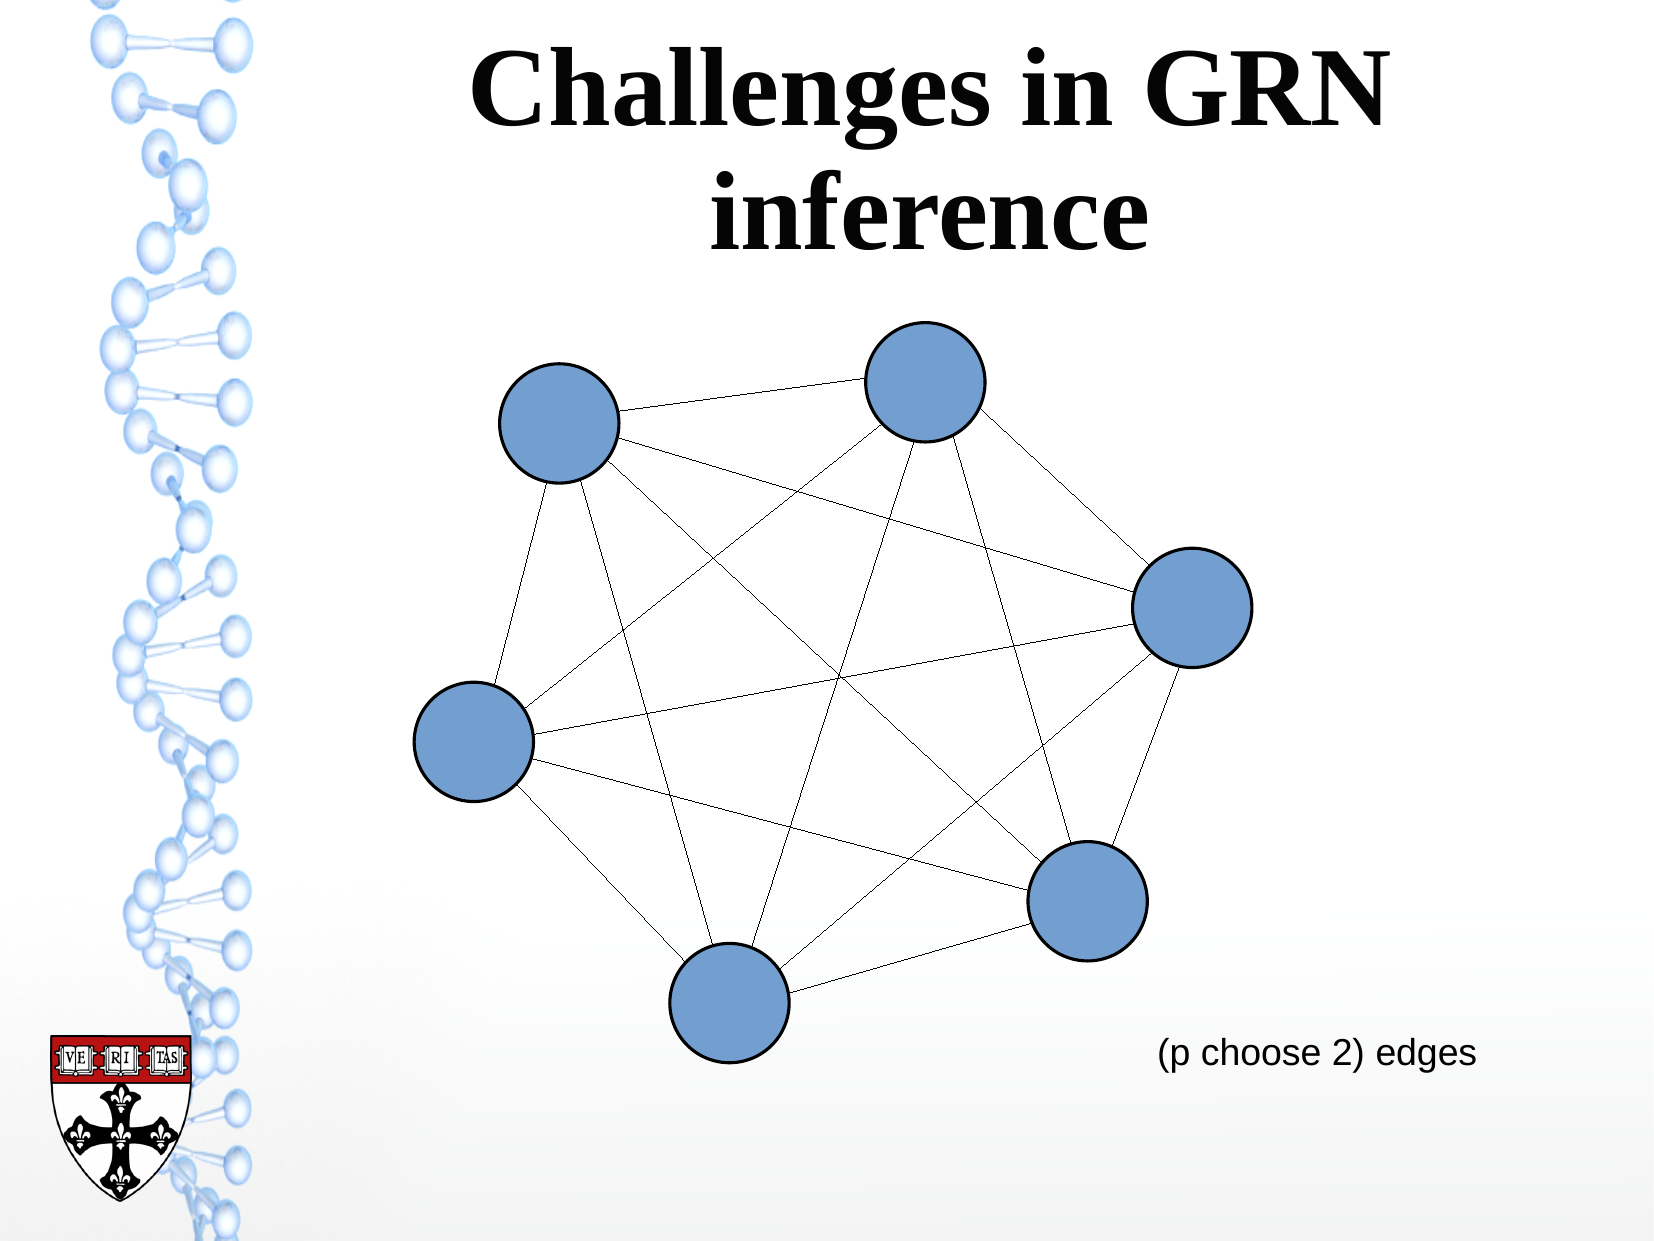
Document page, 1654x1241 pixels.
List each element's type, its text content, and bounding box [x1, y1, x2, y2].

picture [0, 0, 1654, 1241]
text_box [1027, 841, 1148, 961]
text_box [499, 363, 619, 484]
title Challenges in GRN inference [265, 24, 1595, 275]
text_box (p choose 2) edges [1142, 1024, 1493, 1082]
text_box [865, 322, 986, 442]
text_box [669, 943, 790, 1063]
text_box [1132, 548, 1252, 668]
text_box [414, 682, 534, 802]
